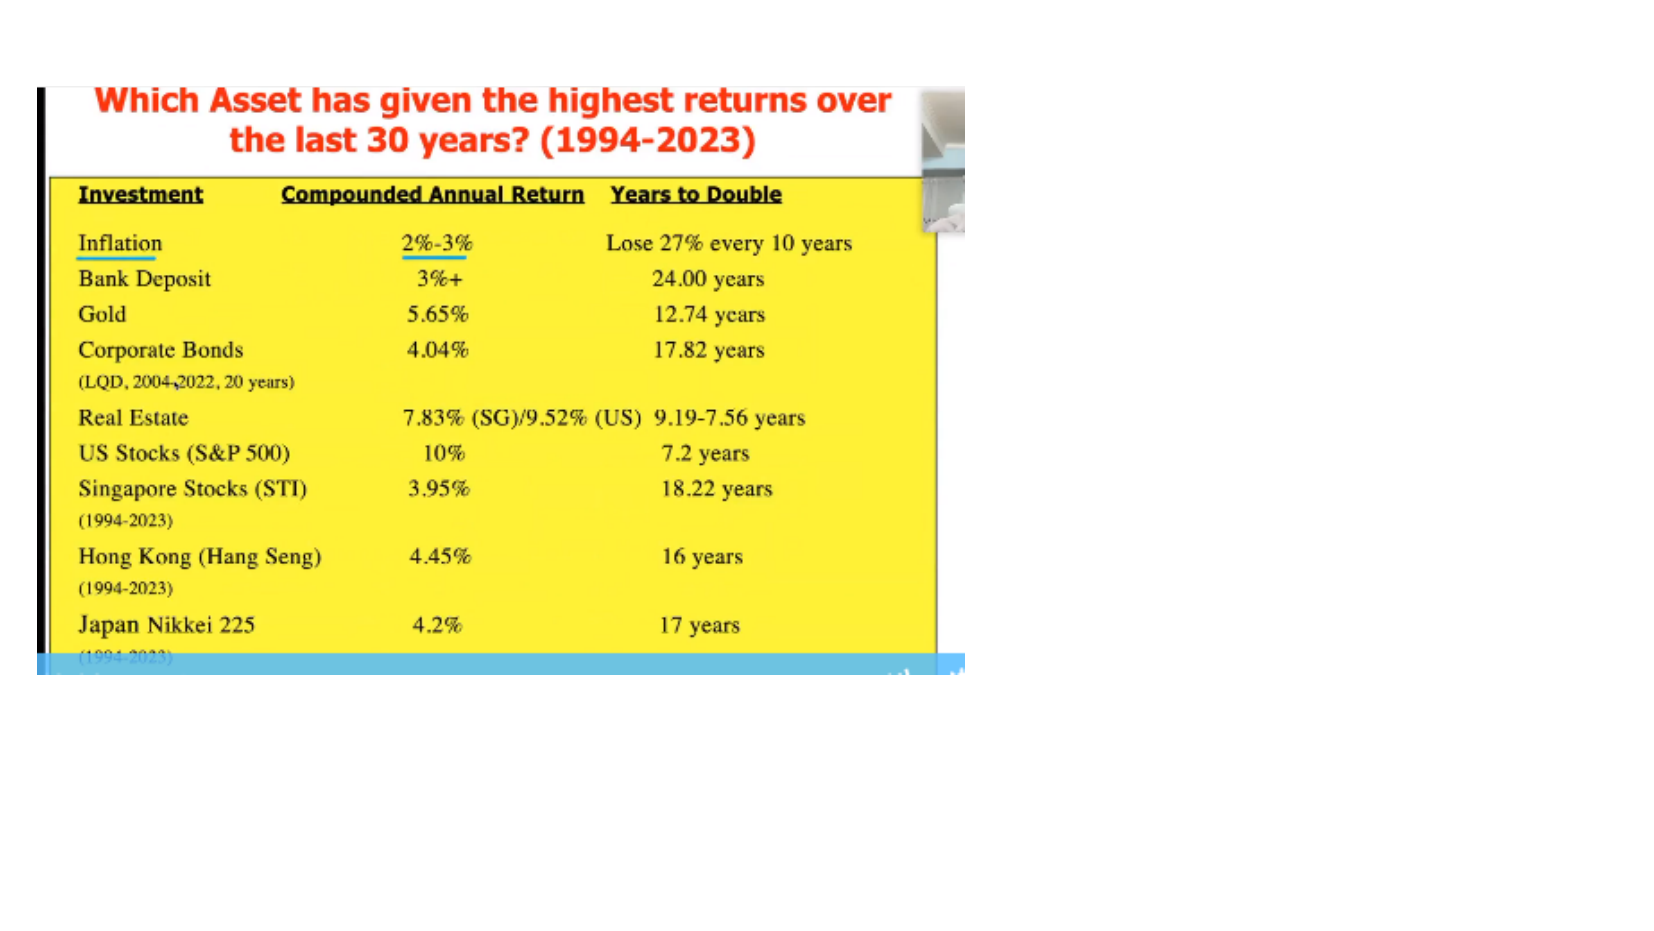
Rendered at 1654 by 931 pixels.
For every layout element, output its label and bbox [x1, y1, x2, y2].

picture [37, 86, 965, 676]
